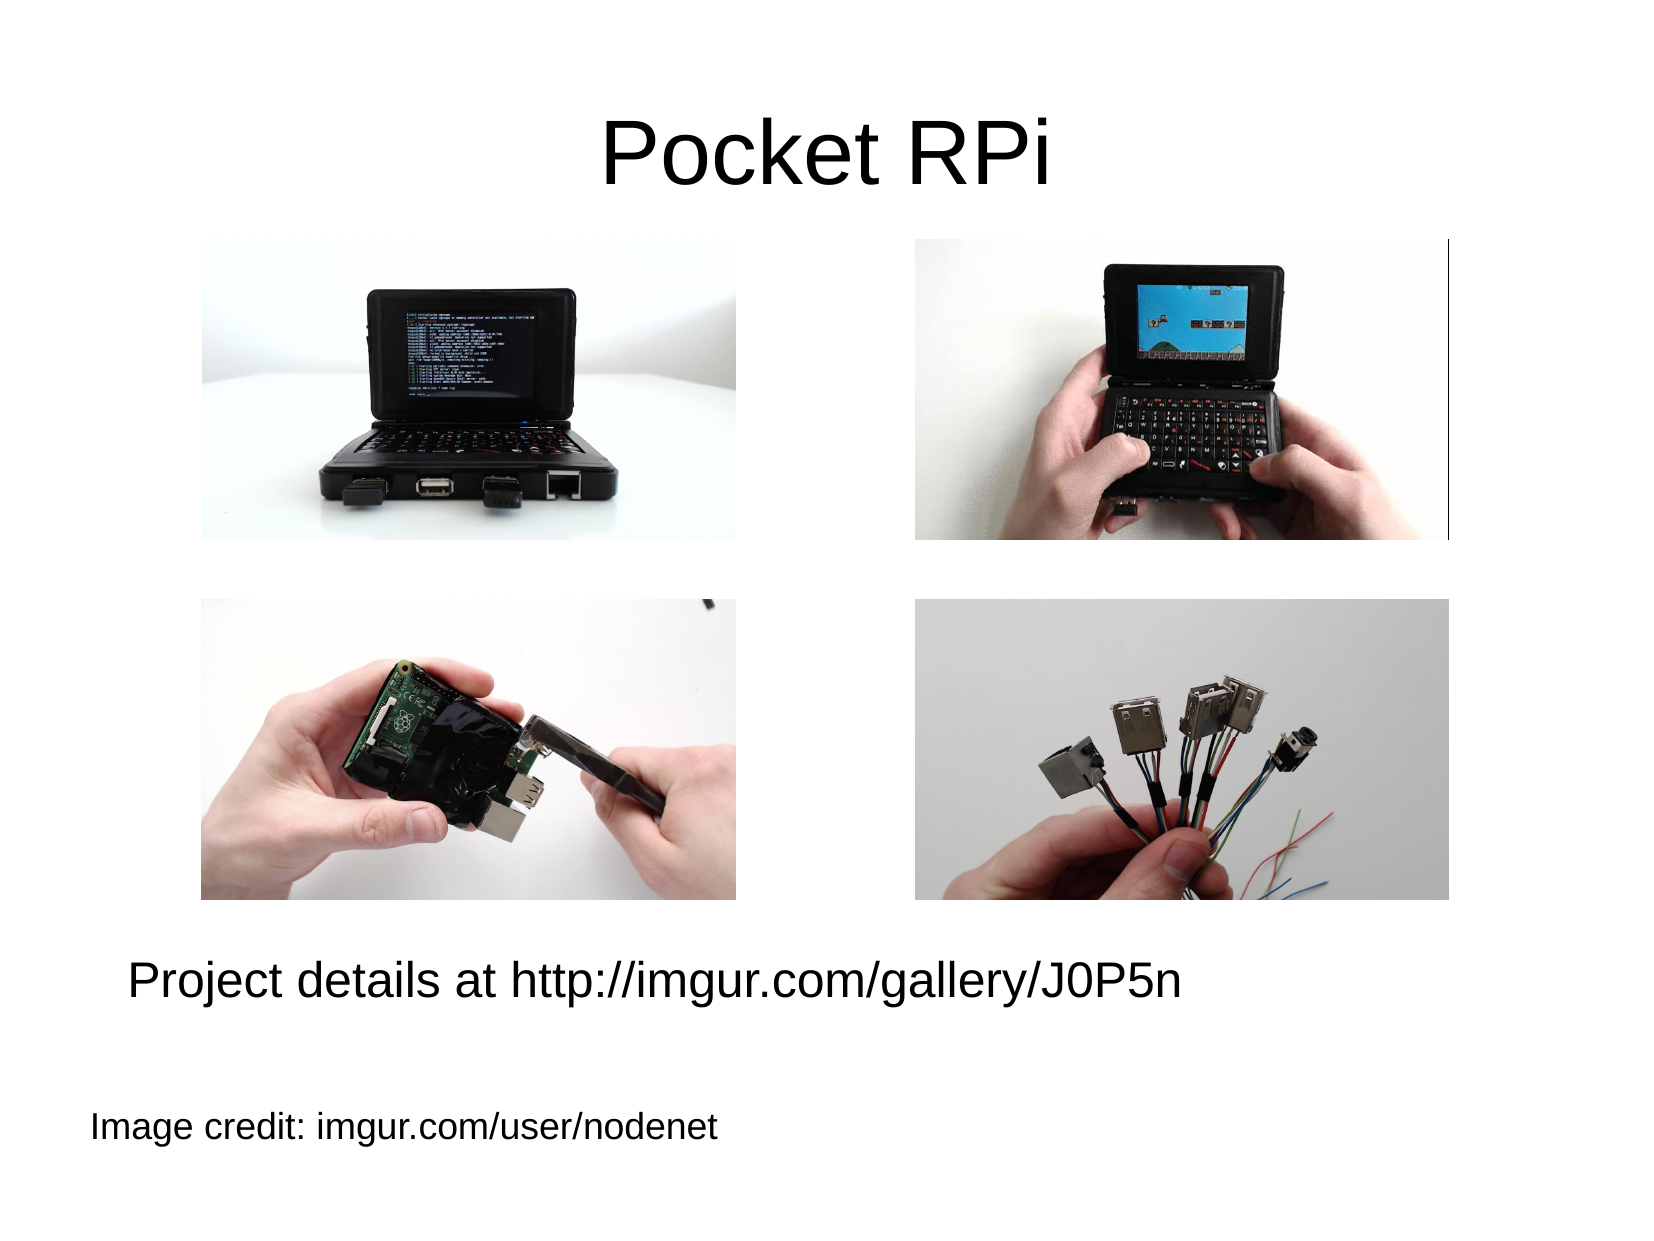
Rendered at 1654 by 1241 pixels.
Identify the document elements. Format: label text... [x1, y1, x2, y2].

text_box Image credit: imgur.com/user/nodenet [75, 1098, 733, 1156]
picture [202, 239, 736, 541]
picture [201, 599, 736, 901]
title Pocket RPi [82, 49, 1571, 257]
text_box Project details at http://imgur.com/gallery/J0P5n [112, 945, 1553, 1072]
picture [915, 239, 1449, 541]
picture [915, 599, 1449, 901]
